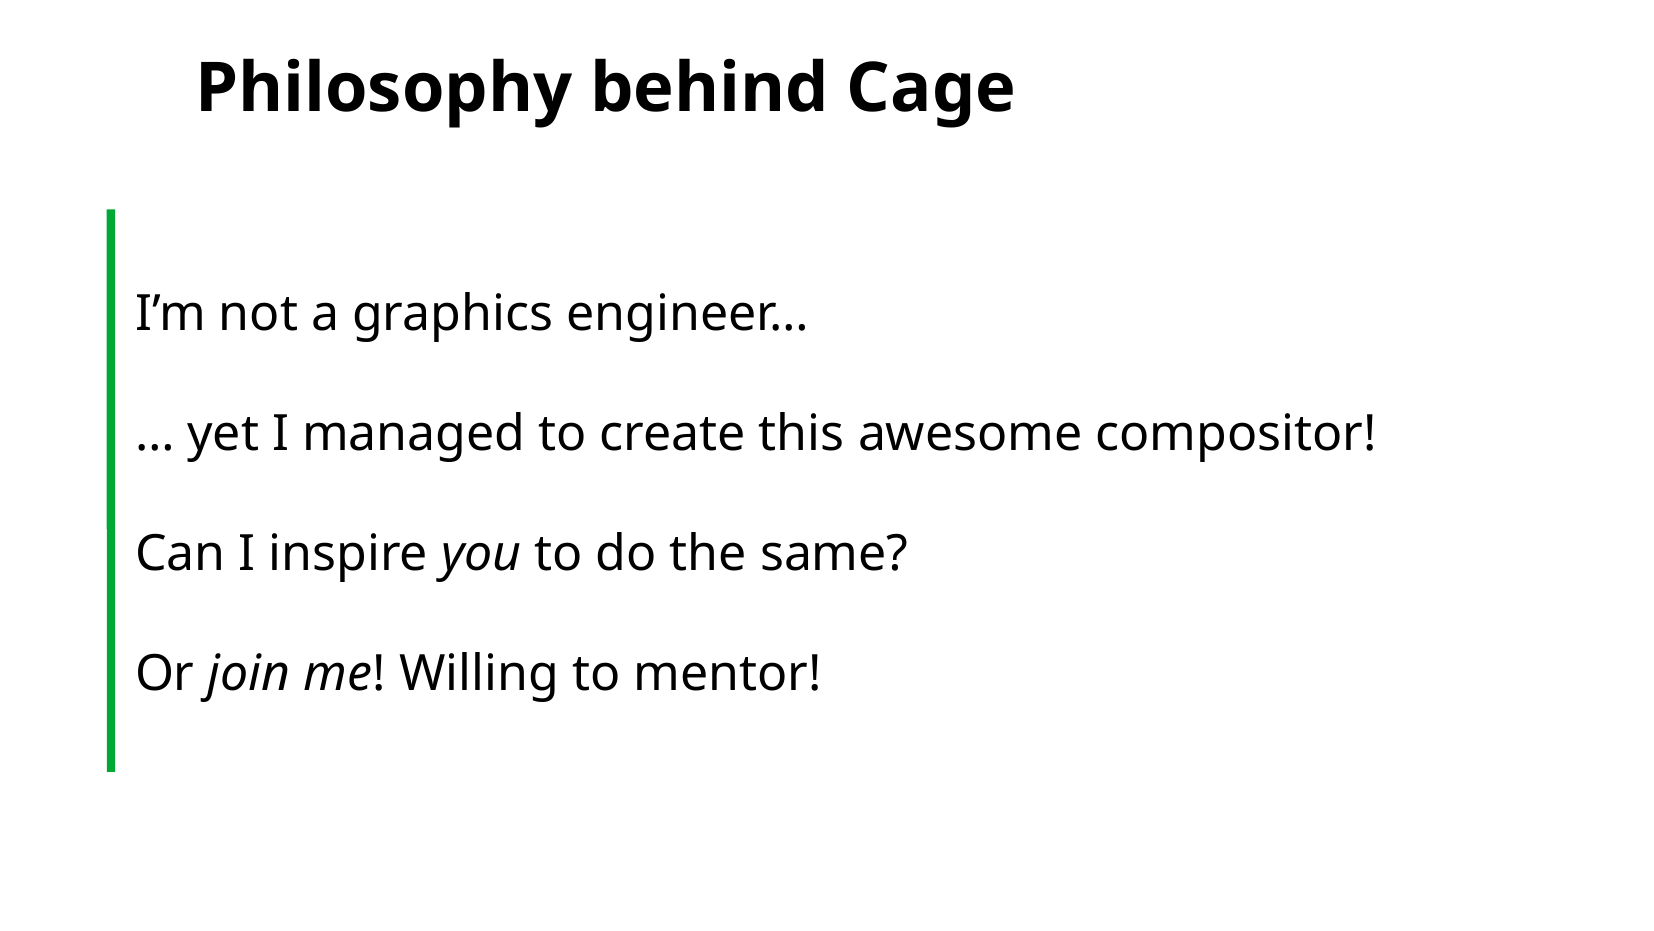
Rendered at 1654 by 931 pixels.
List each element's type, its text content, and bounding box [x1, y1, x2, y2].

text_box Philosophy behind Cage [194, 5, 1620, 162]
text_box I’m not a graphics engineer… … yet I managed to create this awesome compositor! Can I inspire you to do the same? Or join me! Willing to mentor! [134, 217, 1620, 763]
